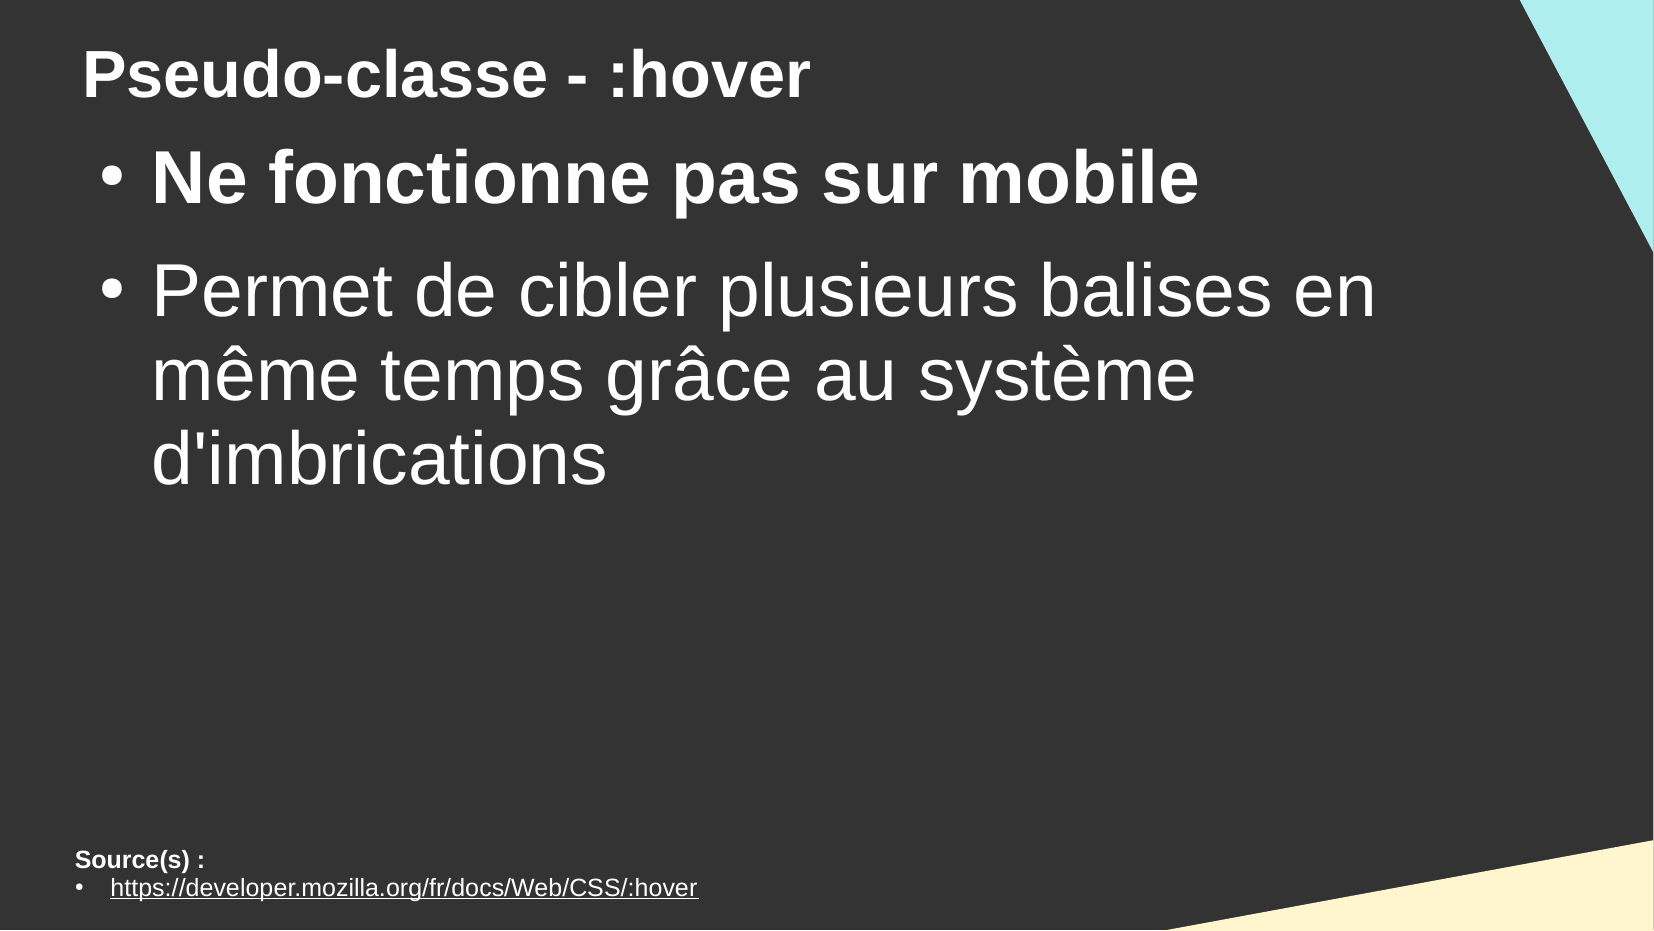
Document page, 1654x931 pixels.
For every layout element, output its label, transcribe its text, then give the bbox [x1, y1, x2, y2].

title Pseudo-classe - :hover [82, 37, 1571, 114]
text_box Source(s) : https://developer.mozilla.org/fr/docs/Web/CSS/:hover [60, 838, 1546, 931]
text_box [1519, 0, 1654, 254]
text_box [1161, 840, 1654, 931]
list Ne fonctionne pas sur mobile Permet de cibler plusieurs balises en même temps grâce au système d'imbrications [80, 135, 1605, 691]
